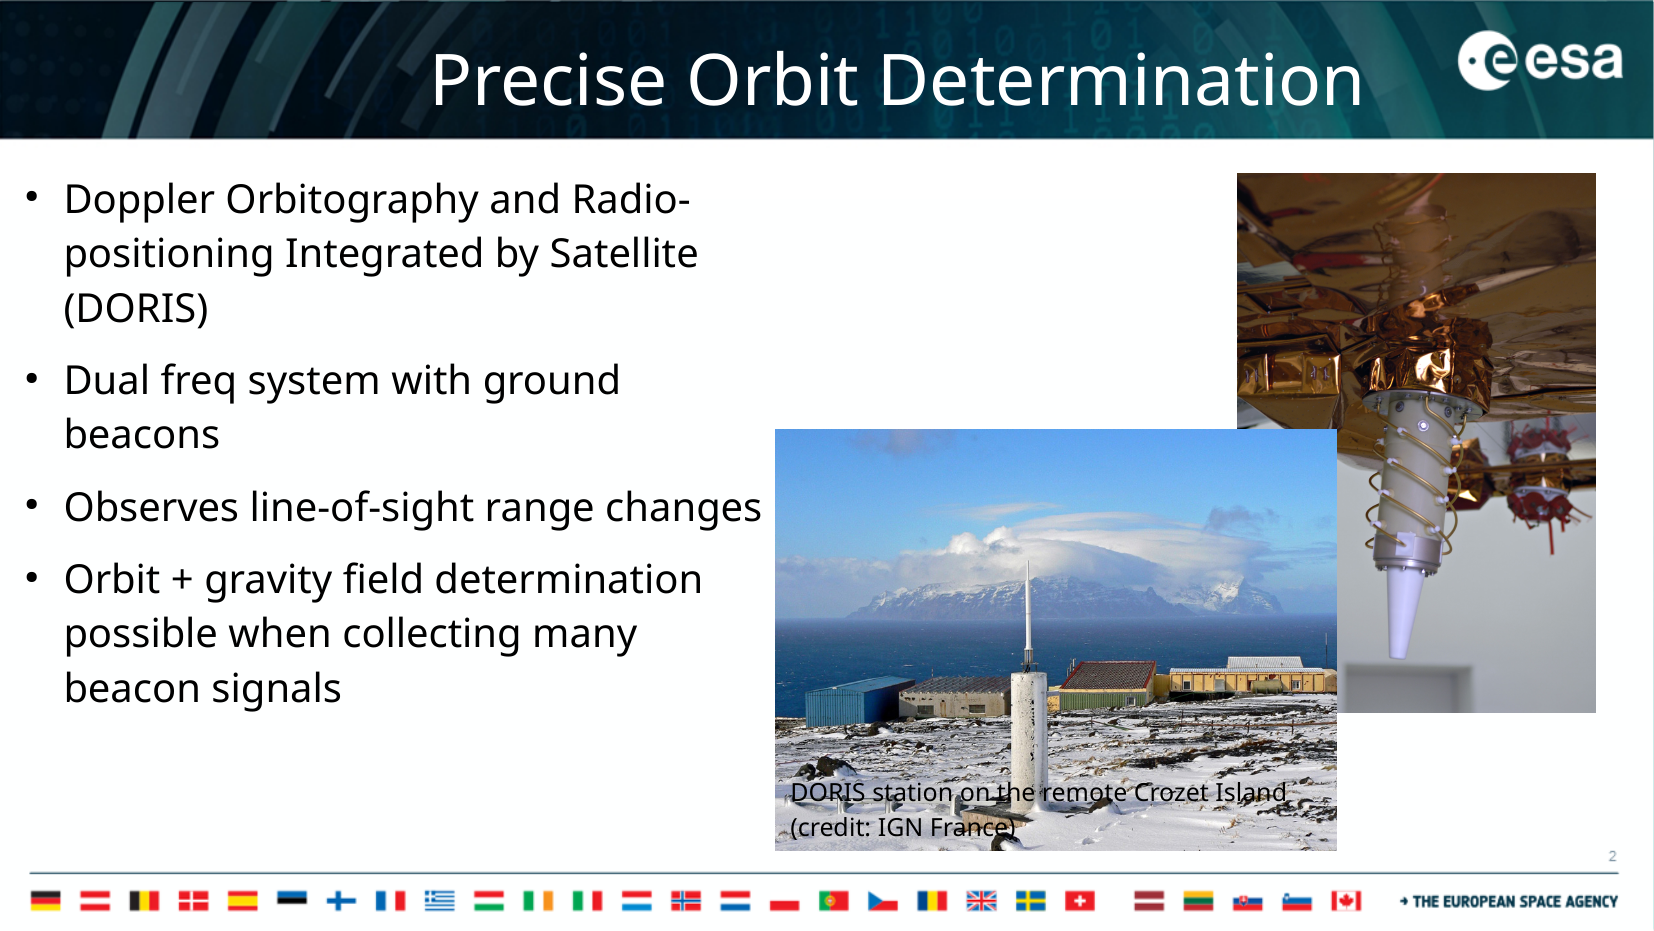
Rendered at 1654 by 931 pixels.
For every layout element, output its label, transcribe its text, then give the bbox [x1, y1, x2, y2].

title Precise Orbit Determination [225, 13, 1571, 142]
list Doppler Orbitography and Radio-positioning Integrated by Satellite (DORIS) Dual freq system with ground beacons Observes line-of-sight range changes Orbit + gravity field determination possible when collecting many beacon signals [11, 170, 770, 751]
picture [0, 0, 1654, 931]
text_box DORIS station on the remote Crozet Island (credit: IGN France) [775, 767, 1339, 851]
